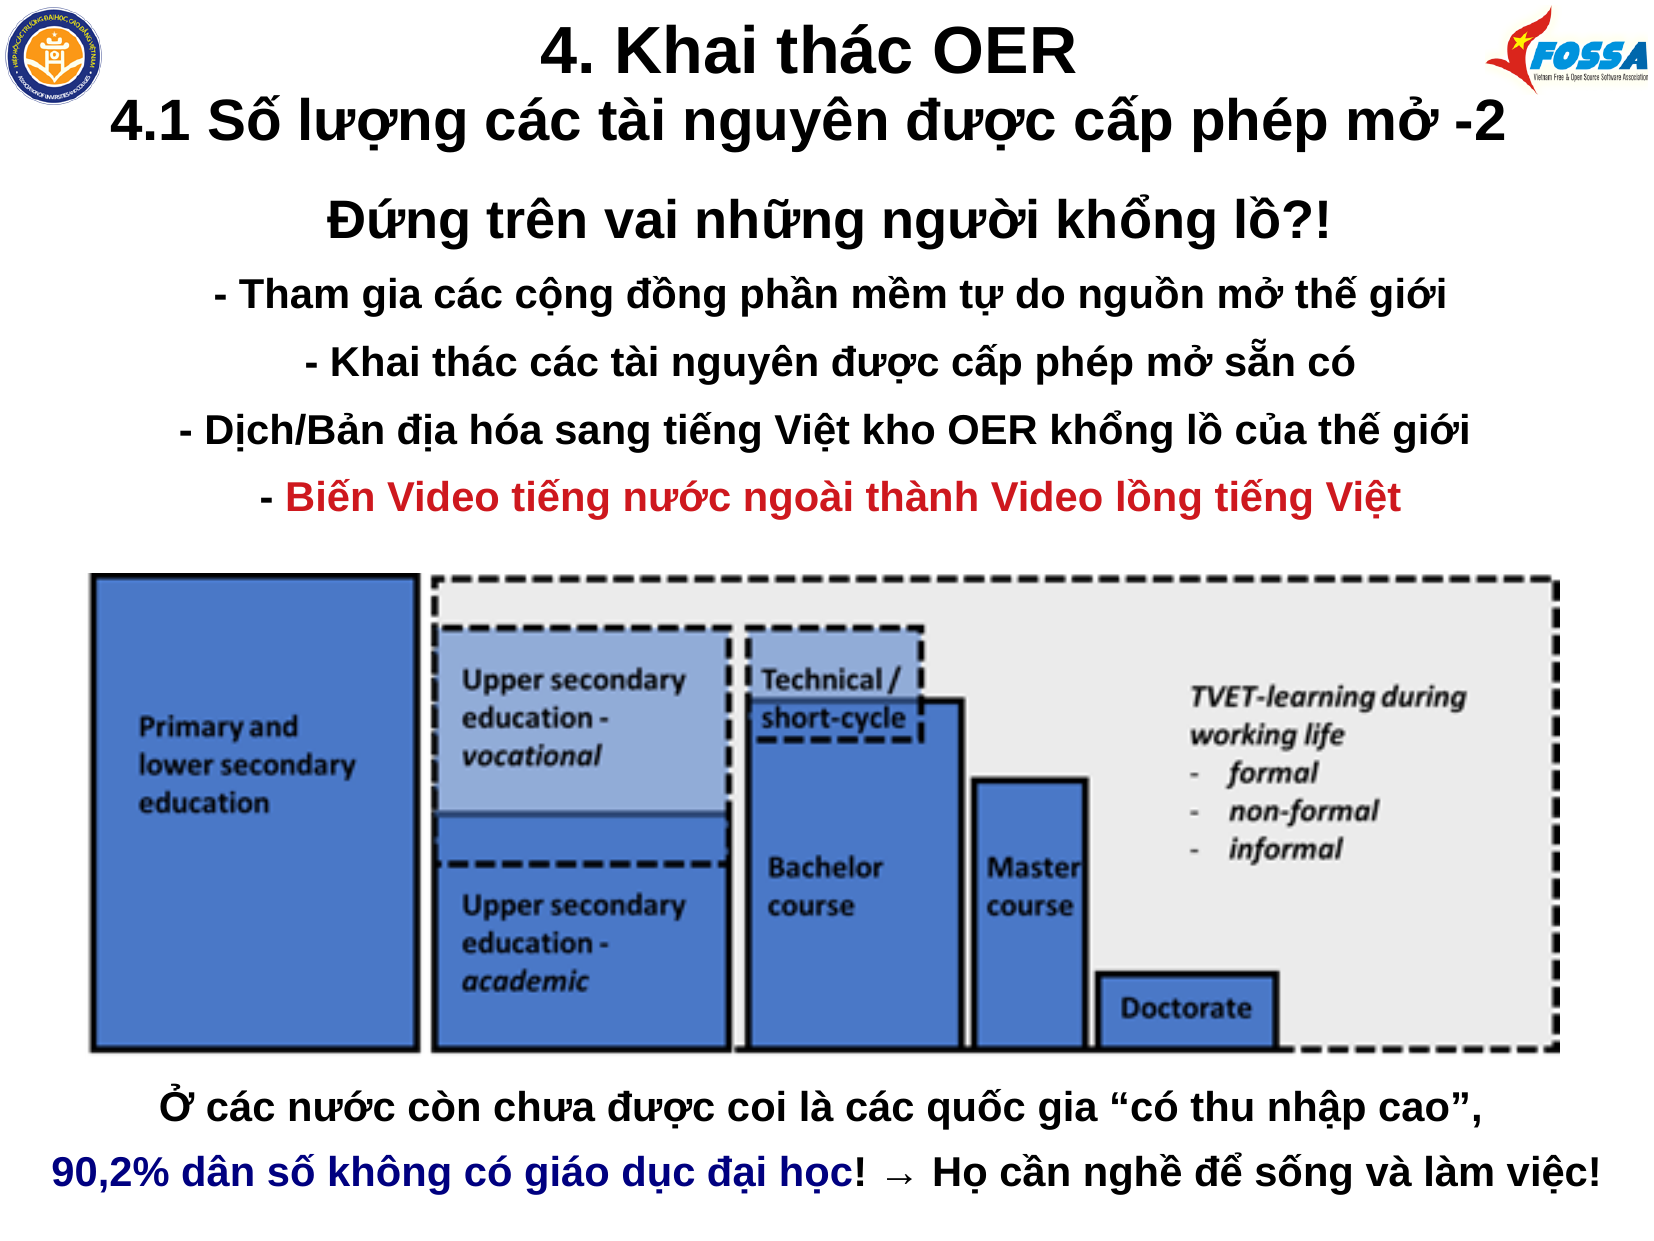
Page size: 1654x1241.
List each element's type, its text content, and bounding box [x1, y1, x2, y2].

text_box Ở các nước còn chưa được coi là các quốc gia “có thu nhập cao”, 90,2% dân số không có giáo dục đại học! → Họ cần nghề để sống và làm việc! [0, 1057, 1654, 1238]
text_box Đứng trên vai những người khổng lồ?! - Tham gia các cộng đồng phần mềm tự do nguồn mở thế giới - Khai thác các tài nguyên được cấp phép mở sẵn có - Dịch/Bản địa hóa sang tiếng Việt kho OER khổng lồ của thế giới - Biến Video tiếng nước ngoài thành Video lồng tiếng Việt [19, 170, 1642, 528]
picture [1485, 5, 1648, 95]
title 4. Khai thác OER 4.1 Số lượng các tài nguyên được cấp phép mở -2 [64, 12, 1554, 153]
picture [1, 5, 107, 107]
picture [84, 573, 1560, 1057]
